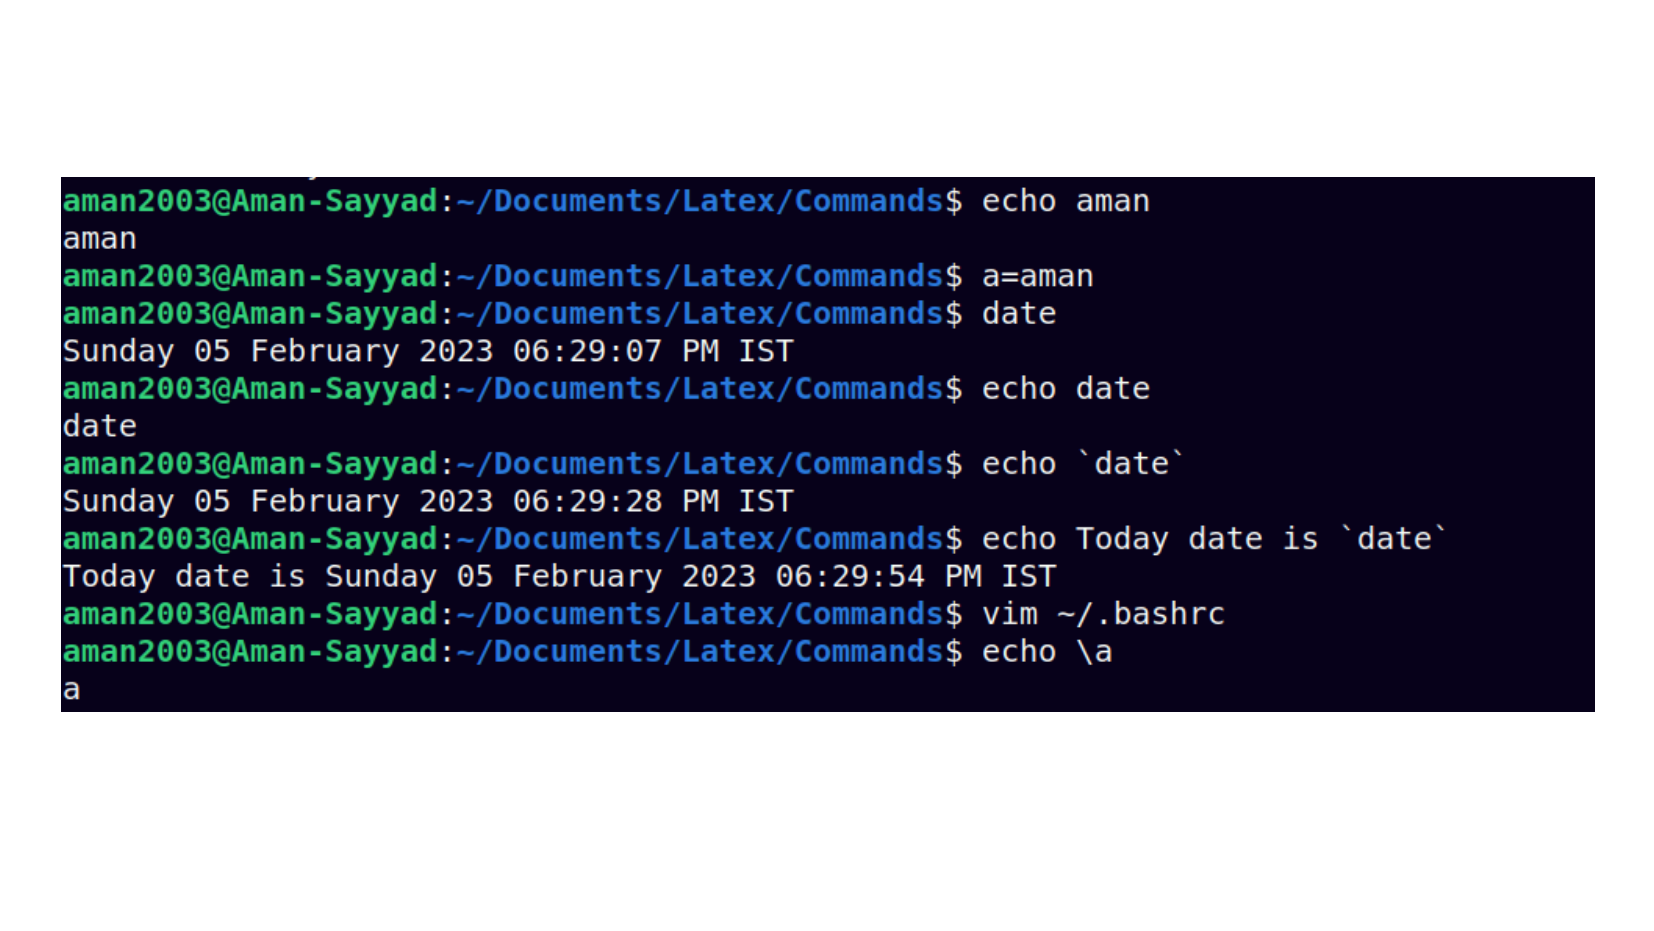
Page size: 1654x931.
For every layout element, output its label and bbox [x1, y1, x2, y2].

picture [61, 177, 1595, 712]
